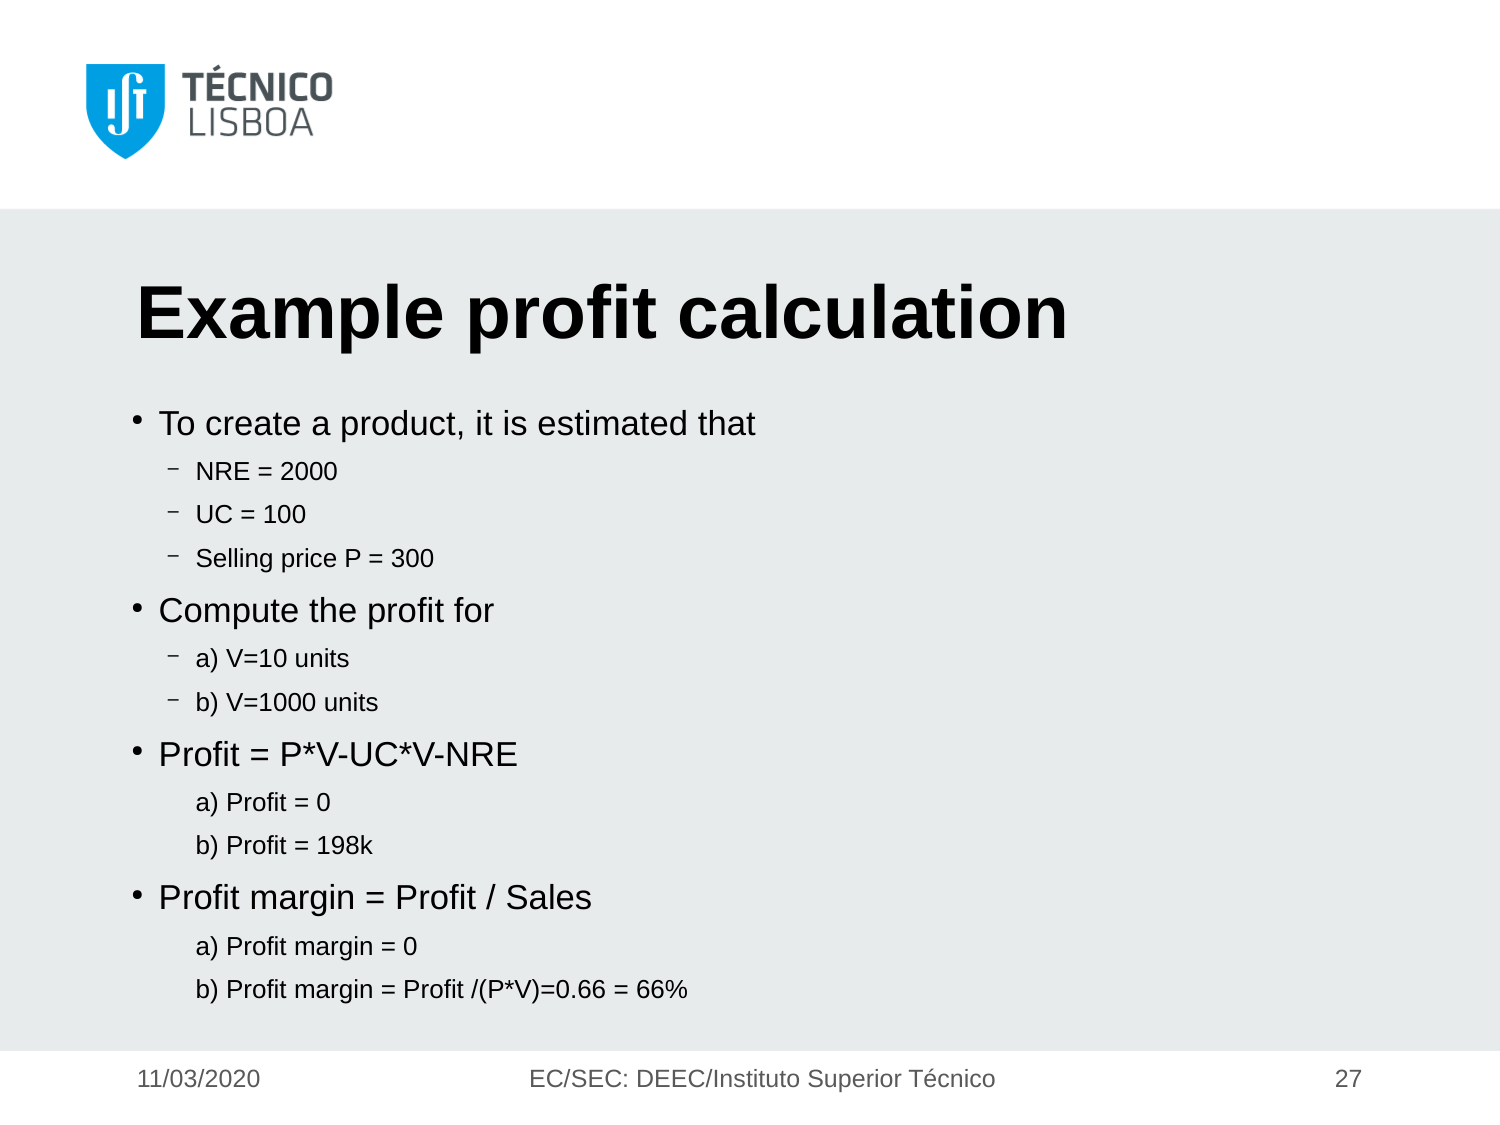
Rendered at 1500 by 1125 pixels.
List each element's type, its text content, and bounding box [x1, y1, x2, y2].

slide_number 11/03/2020 [121, 1052, 425, 1103]
title Example profit calculation [121, 237, 1378, 381]
picture [0, 0, 1500, 1125]
slide_number <number> [1077, 1052, 1378, 1103]
footer EC/SEC: DEEC/Instituto Superior Técnico [512, 1052, 1021, 1103]
list To create a product, it is estimated that NRE = 2000 UC = 100 Selling price P = 300 Compute the profit for a) V=10 units b) V=1000 units Profit = P*V-UC*V-NRE a) Profit = 0 b) Profit = 198k Profit margin = Profit / Sales a) Profit margin = 0 b) Profit margin = Profit /(P*V)=0.66 = 66% [121, 400, 1378, 1005]
